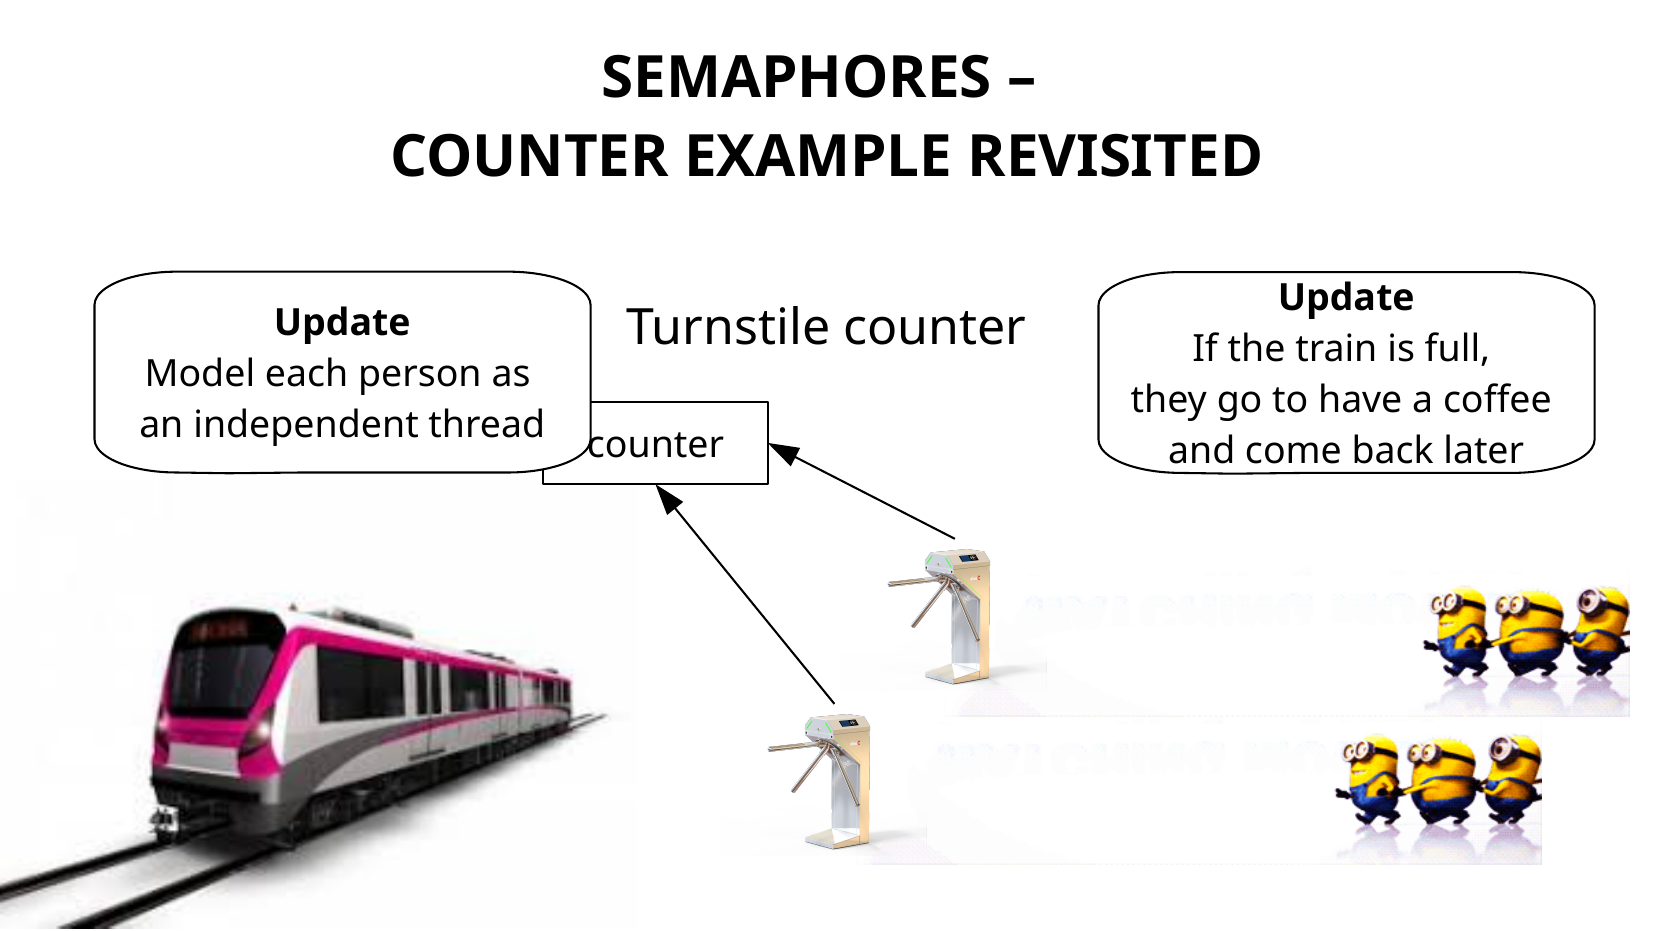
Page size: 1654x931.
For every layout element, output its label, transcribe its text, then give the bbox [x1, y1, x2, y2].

text_box counter [543, 401, 768, 485]
text_box Turnstile counter [573, 283, 1117, 360]
title SEMAPHORES – COUNTER EXAMPLE REVISITED [82, 36, 1571, 193]
picture [720, 348, 1630, 865]
text_box Update If the train is full, they go to have a coffee and come back later [1098, 272, 1595, 474]
text_box Update Model each person as an independent thread [94, 271, 591, 474]
picture [0, 479, 638, 929]
